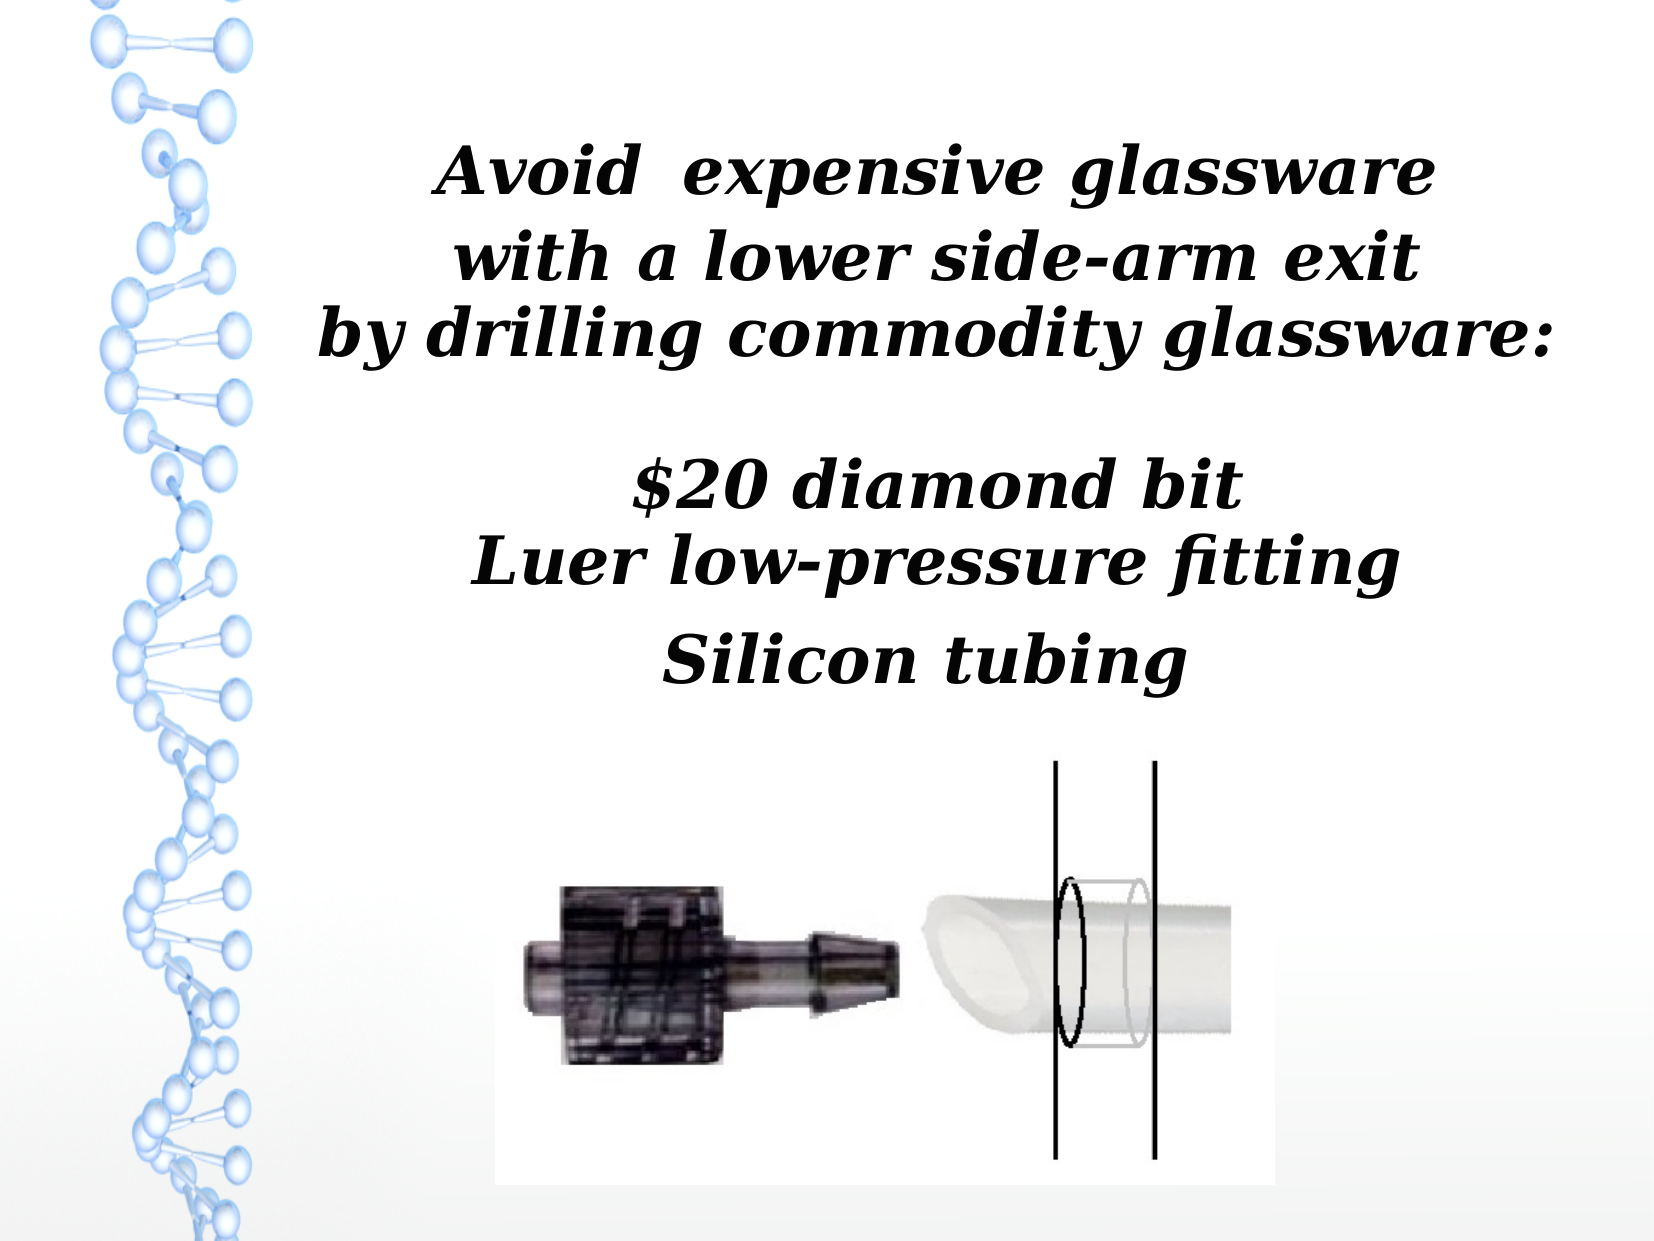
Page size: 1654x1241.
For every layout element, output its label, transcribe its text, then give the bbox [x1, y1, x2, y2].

text_box Avoid expensive glassware with a lower side-arm exit by drilling commodity glassware: $20 diamond bit Luer low-pressure fitting Silicon tubing [300, 75, 1576, 826]
picture [0, 0, 1654, 1241]
